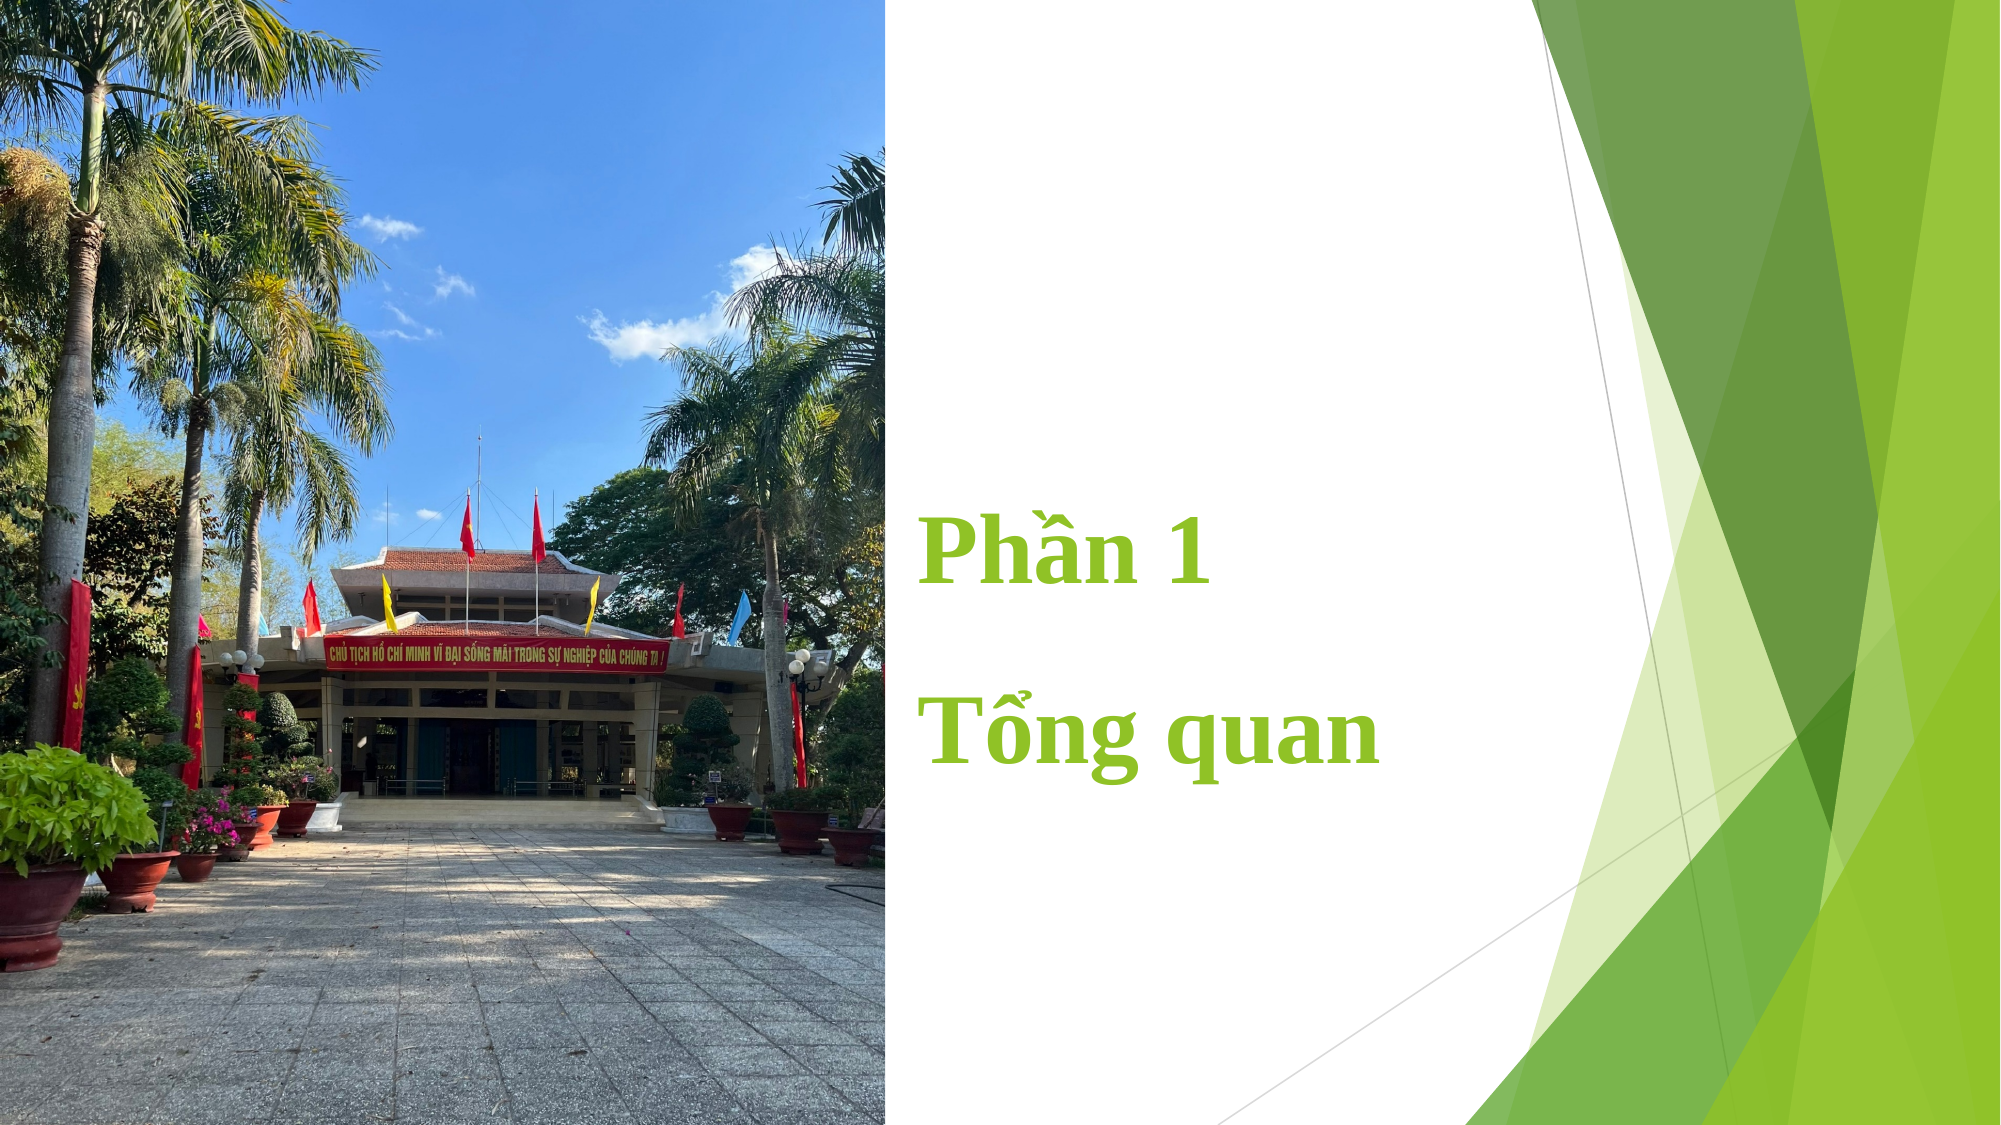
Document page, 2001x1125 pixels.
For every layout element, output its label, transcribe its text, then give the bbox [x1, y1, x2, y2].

title Phần 1 Tổng quan [902, 402, 1856, 792]
picture [0, 0, 886, 1125]
